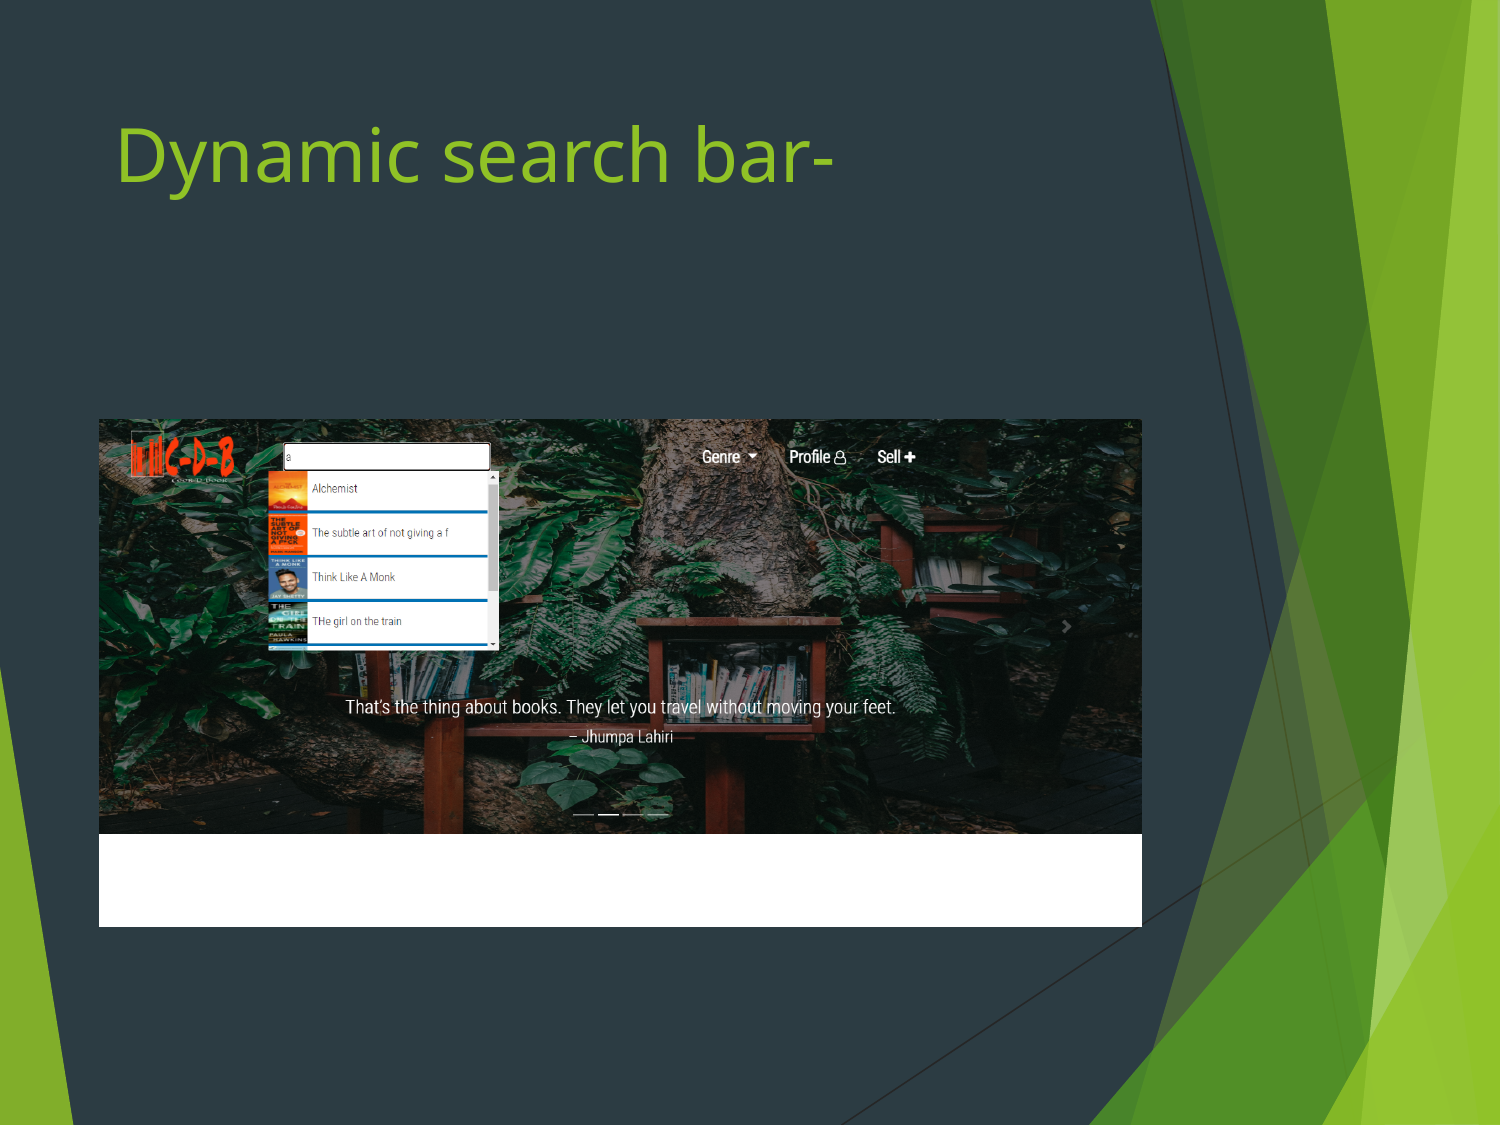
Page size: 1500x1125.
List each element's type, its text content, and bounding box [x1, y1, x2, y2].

picture [99, 419, 1142, 927]
title Dynamic search bar- [99, 99, 1142, 317]
